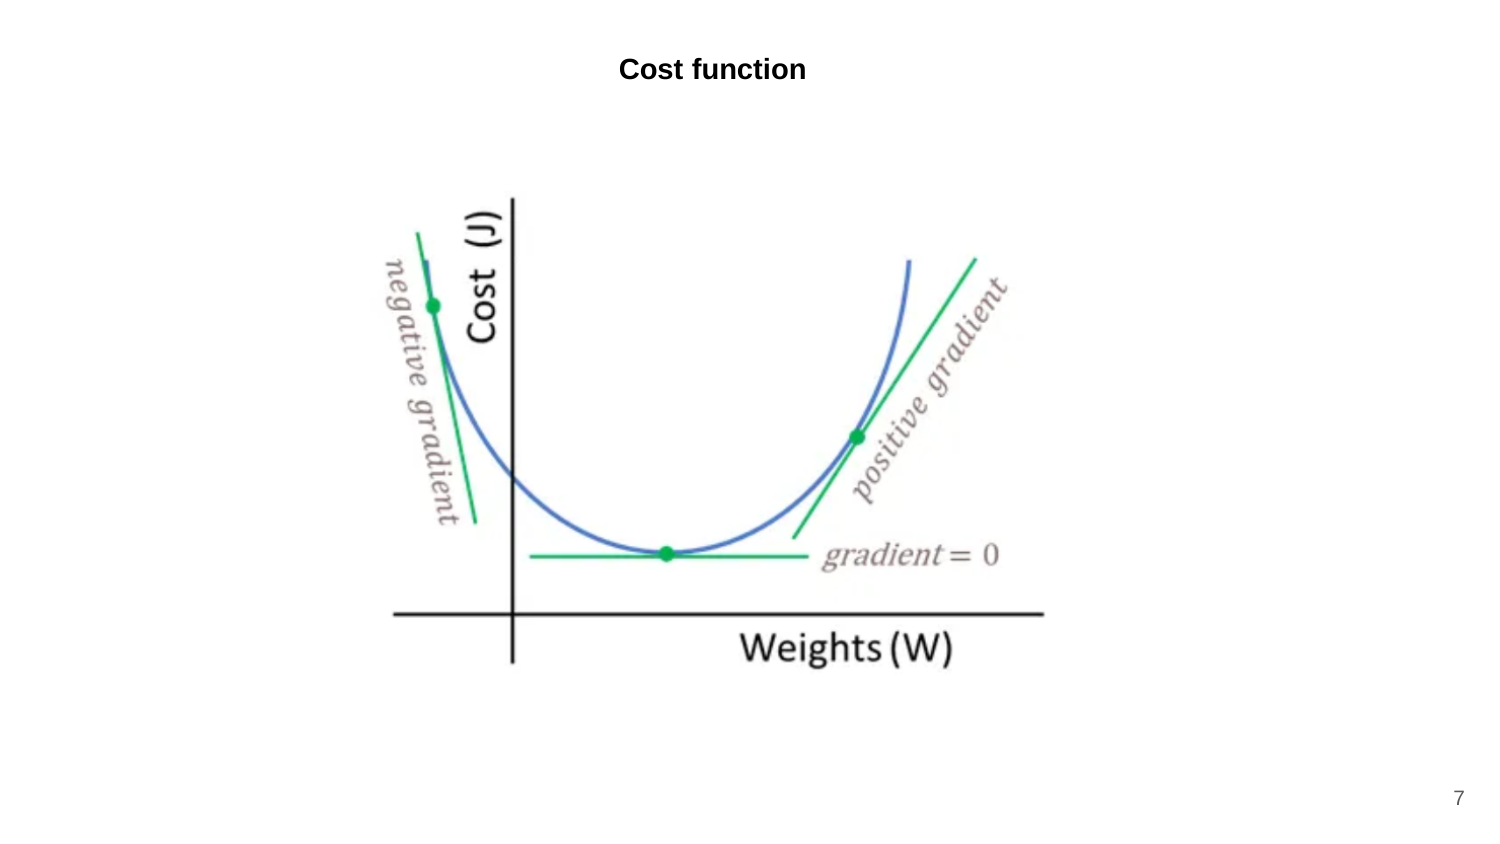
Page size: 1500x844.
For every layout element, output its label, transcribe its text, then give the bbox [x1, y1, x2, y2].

text_box Cost function [604, 34, 851, 105]
slide_number <number> [1389, 764, 1480, 830]
picture [335, 171, 1079, 698]
